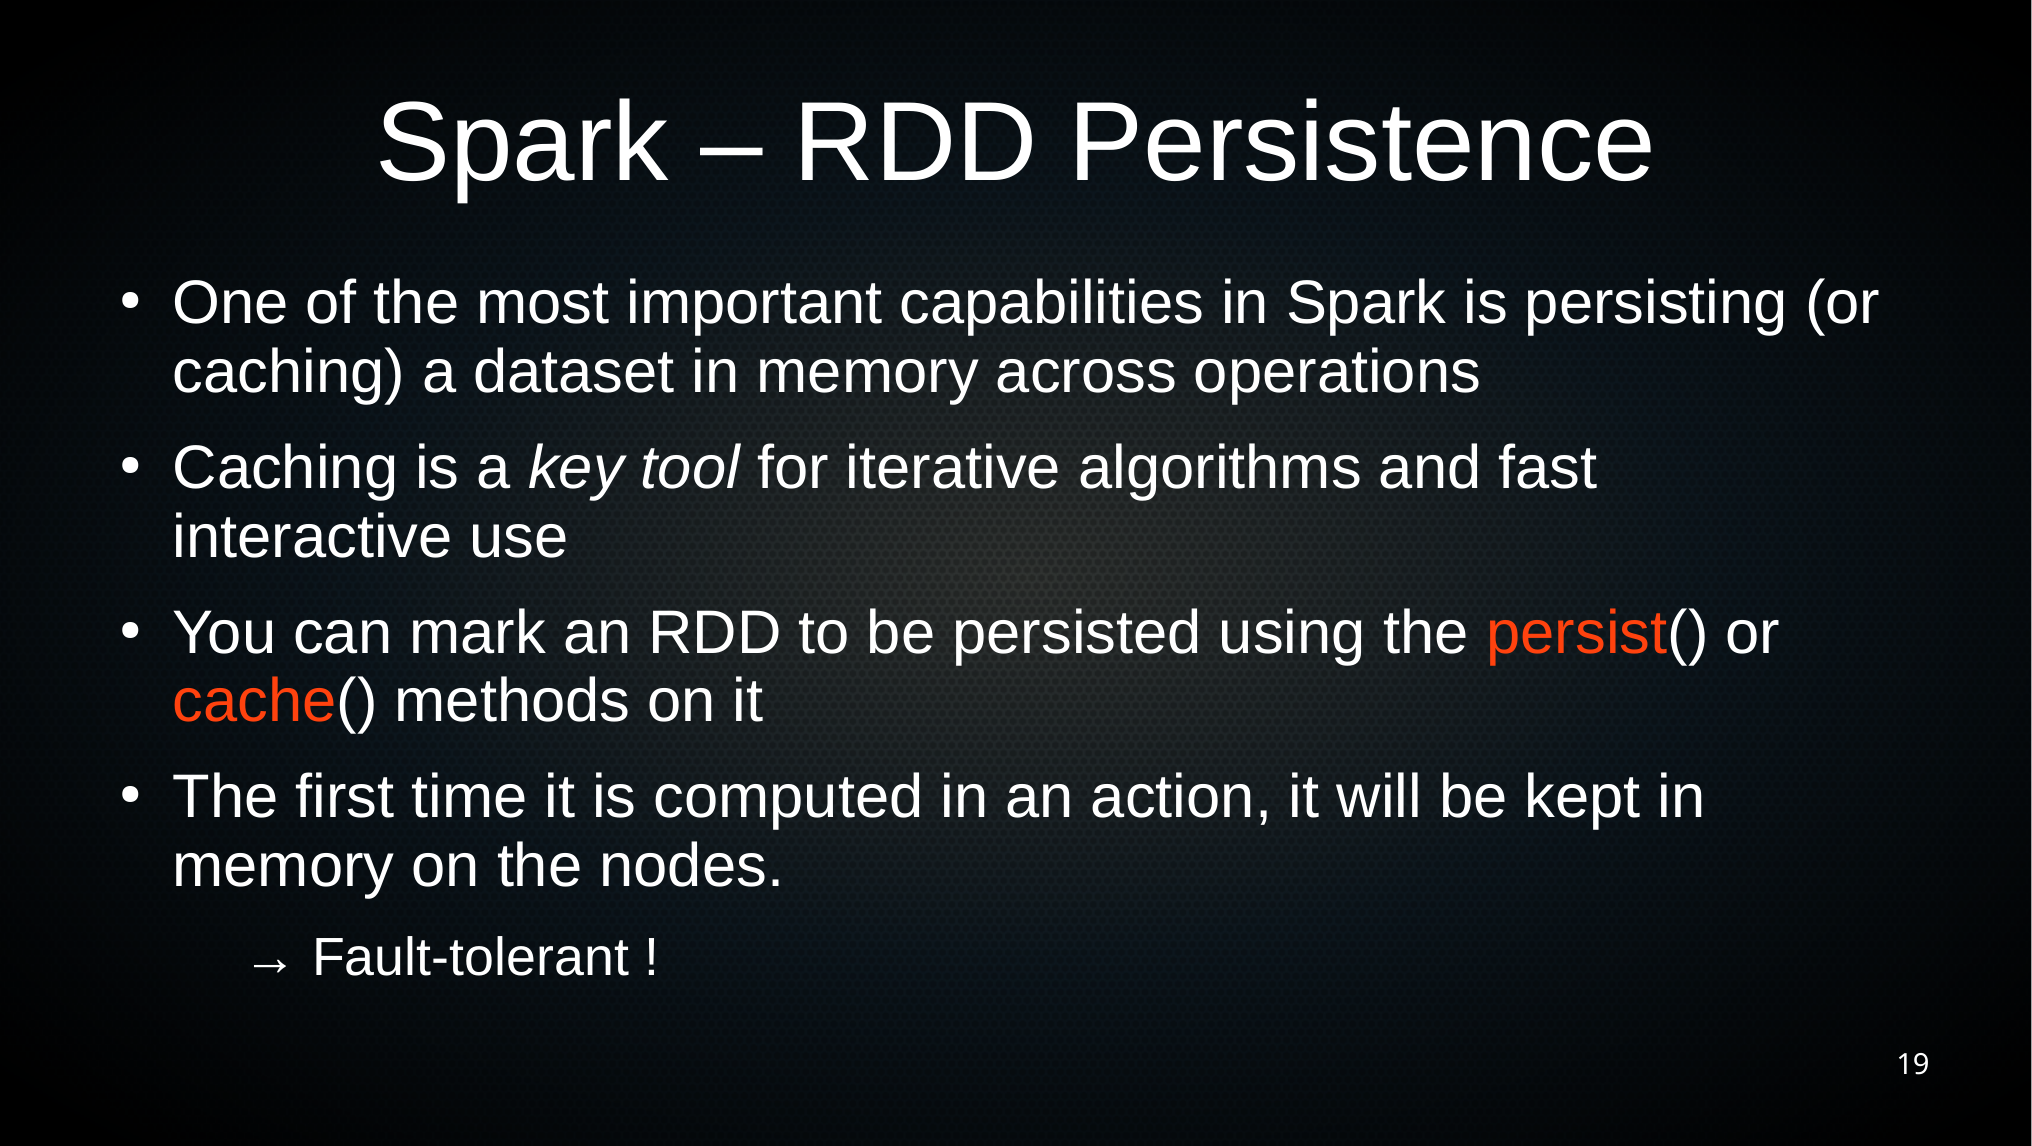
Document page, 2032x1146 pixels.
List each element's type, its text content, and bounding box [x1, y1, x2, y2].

title Spark – RDD Persistence [101, 45, 1930, 237]
picture [0, 0, 2032, 1146]
list One of the most important capabilities in Spark is persisting (or caching) a dataset in memory across operations Caching is a key tool for iterative algorithms and fast interactive use You can mark an RDD to be persisted using the persist() or cache() methods on it The first time it is computed in an action, it will be kept in memory on the nodes. → Fault-tolerant ! [101, 268, 1890, 1063]
